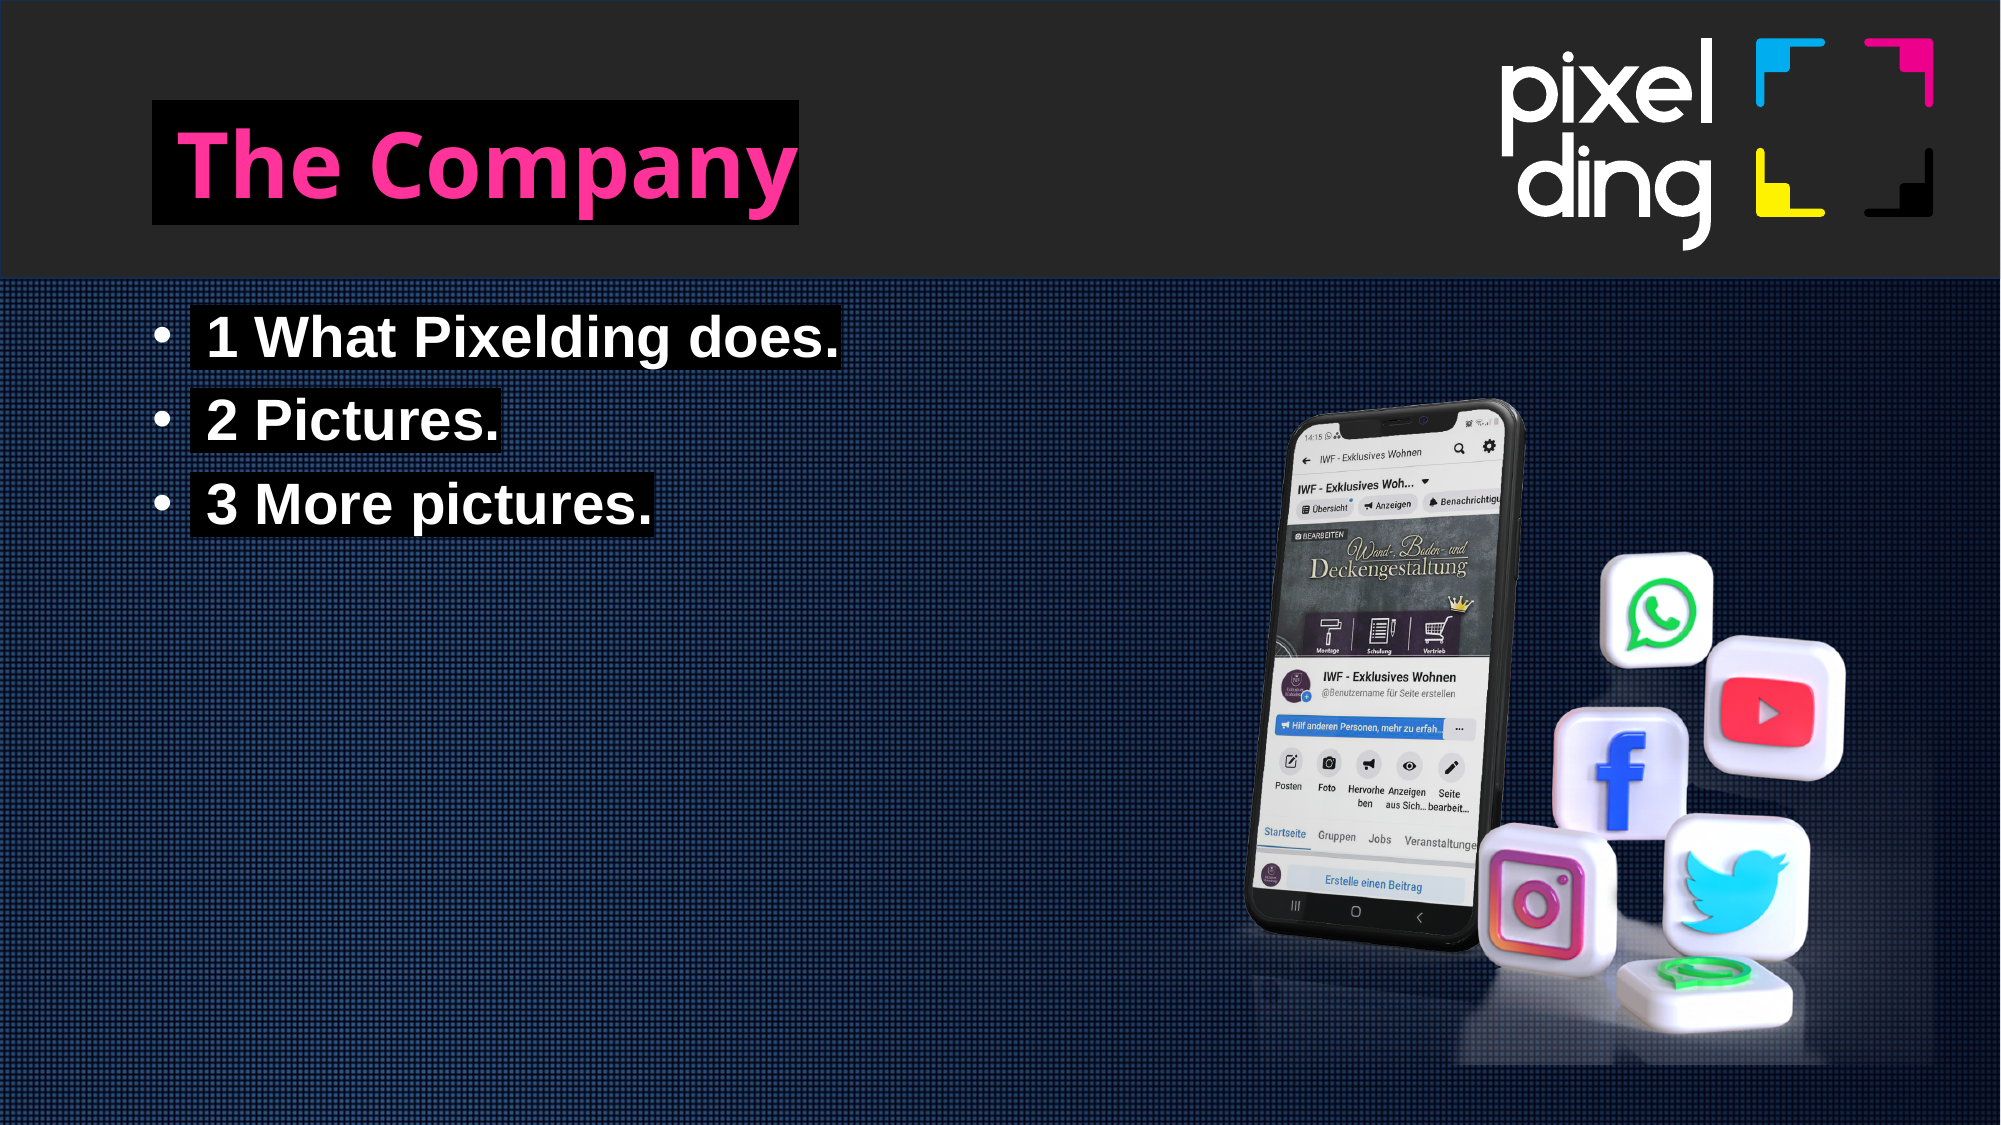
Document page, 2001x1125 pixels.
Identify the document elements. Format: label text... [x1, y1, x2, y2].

title The Company [137, 59, 1863, 278]
list 1 What Pixelding does. 2 Pictures. 3 More pictures. [137, 299, 1863, 1014]
picture [969, 355, 1934, 1065]
